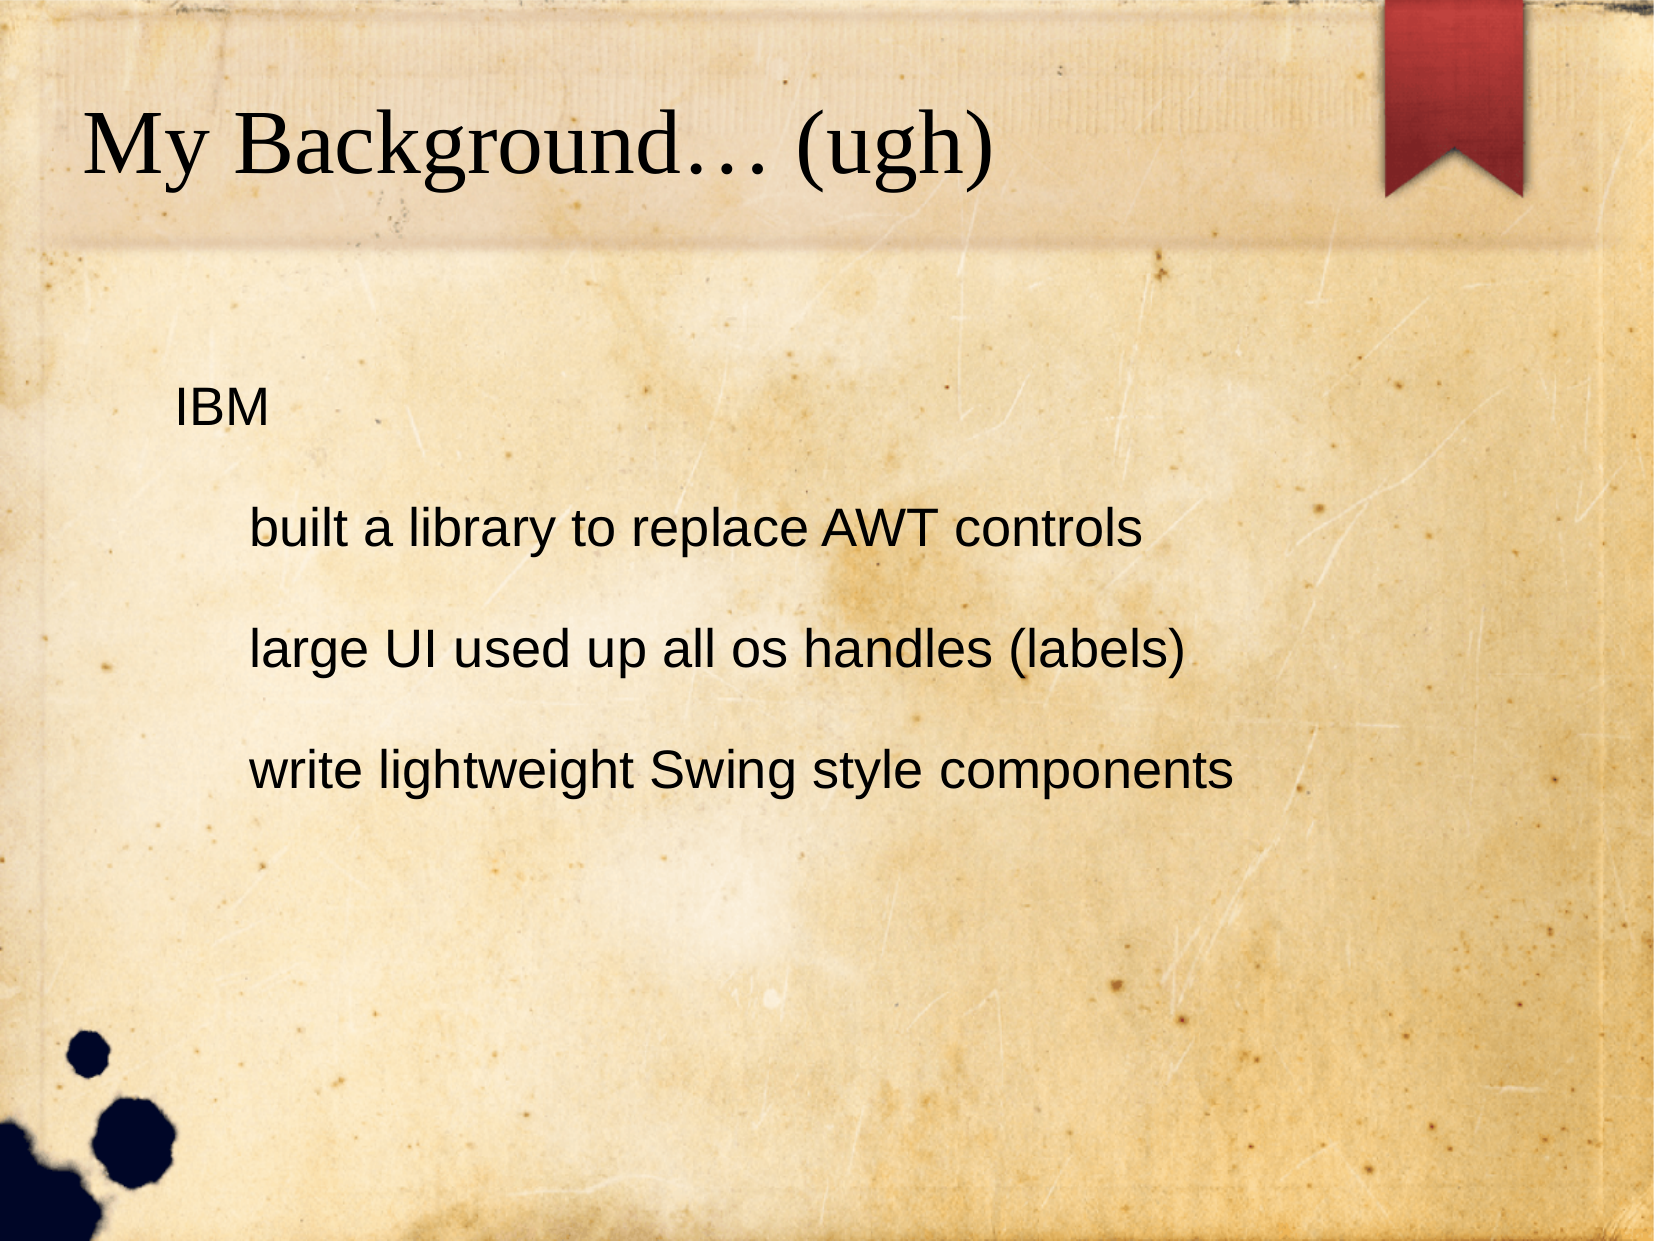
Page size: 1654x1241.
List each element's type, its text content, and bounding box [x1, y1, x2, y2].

title My Background… (ugh) [82, 49, 1347, 237]
text_box IBM built a library to replace AWT controls large UI used up all os handles (labels) write lightweight Swing style components [159, 369, 1362, 976]
picture [0, 0, 1654, 1241]
